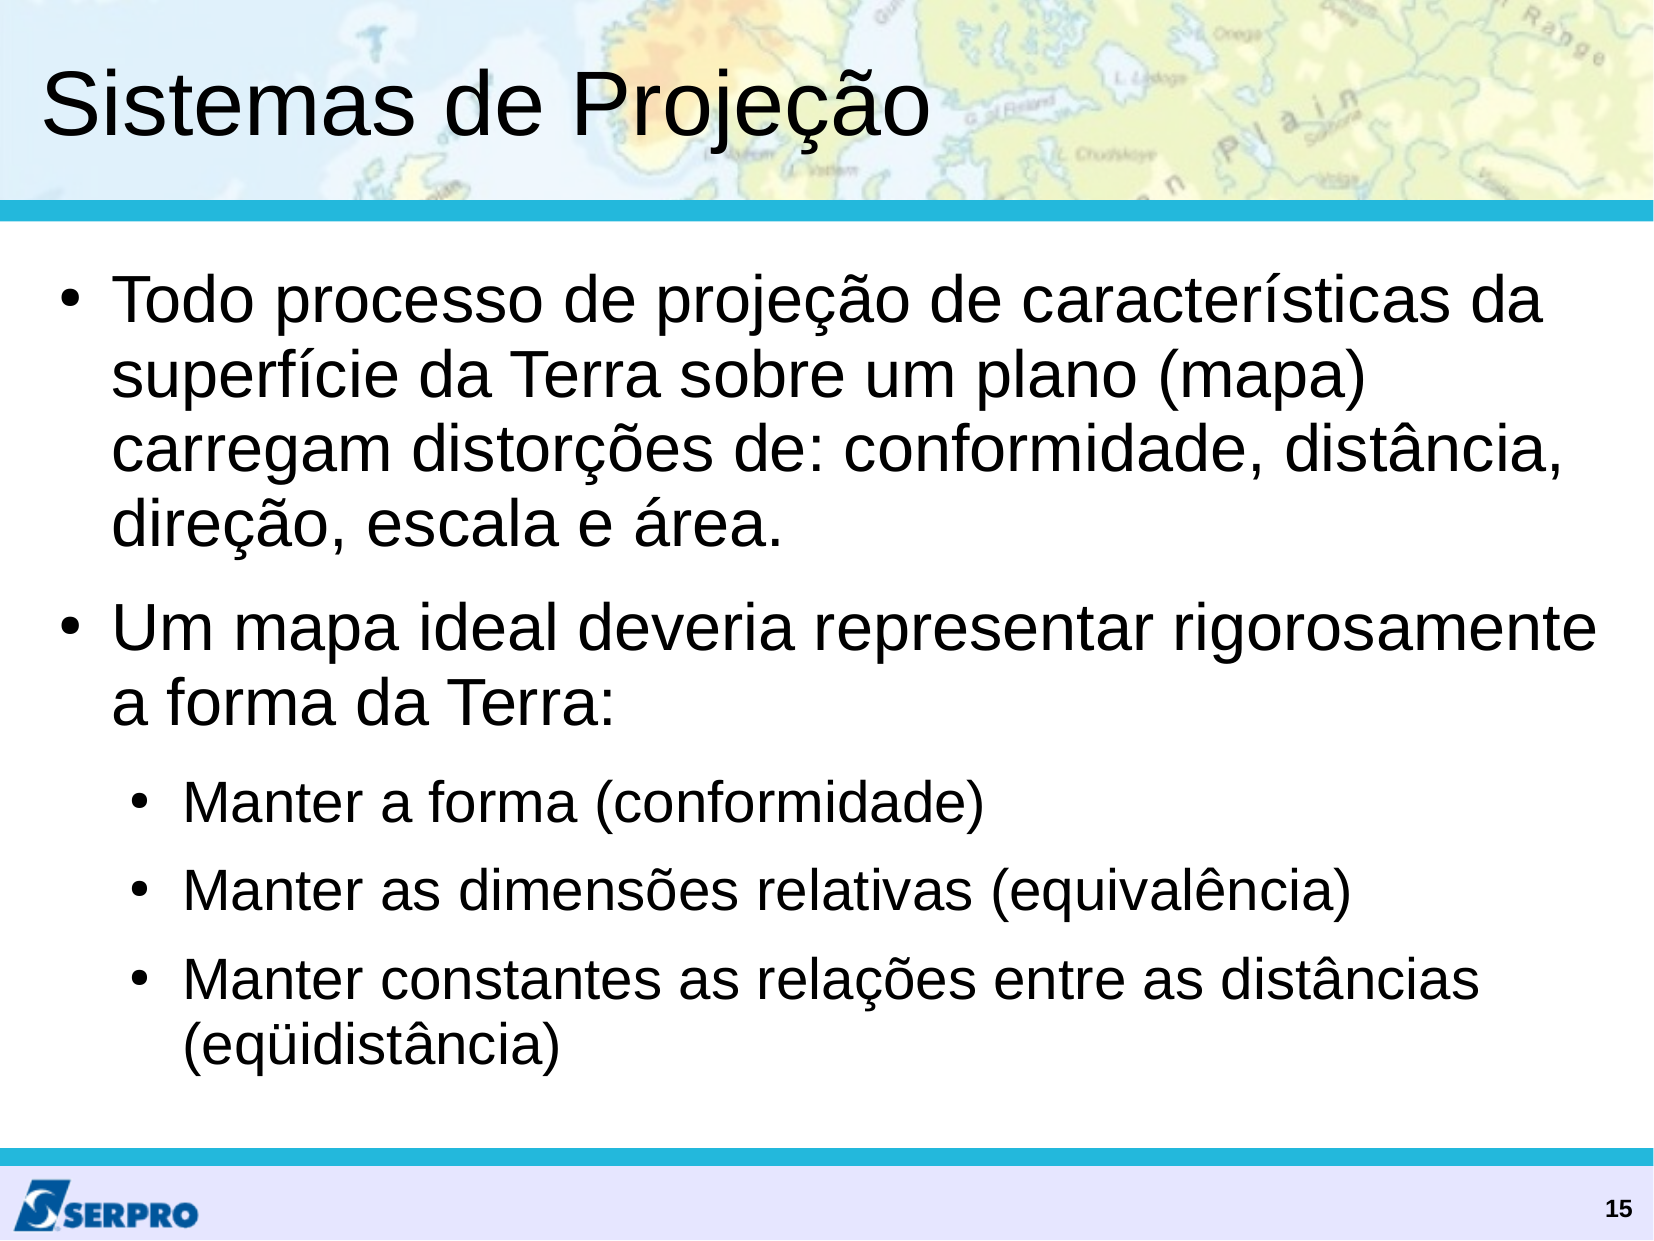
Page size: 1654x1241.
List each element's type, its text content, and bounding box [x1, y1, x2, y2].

picture [10, 1177, 201, 1235]
list Todo processo de projeção de características da superfície da Terra sobre um plano (mapa) carregam distorções de: conformidade, distância, direção, escala e área. Um mapa ideal deveria representar rigorosamente a forma da Terra: Manter a forma (conformidade) Manter as dimensões relativas (equivalência) Manter constantes as relações entre as distâncias (eqüidistância) [40, 261, 1616, 1081]
title Sistemas de Projeção [40, 49, 1614, 159]
